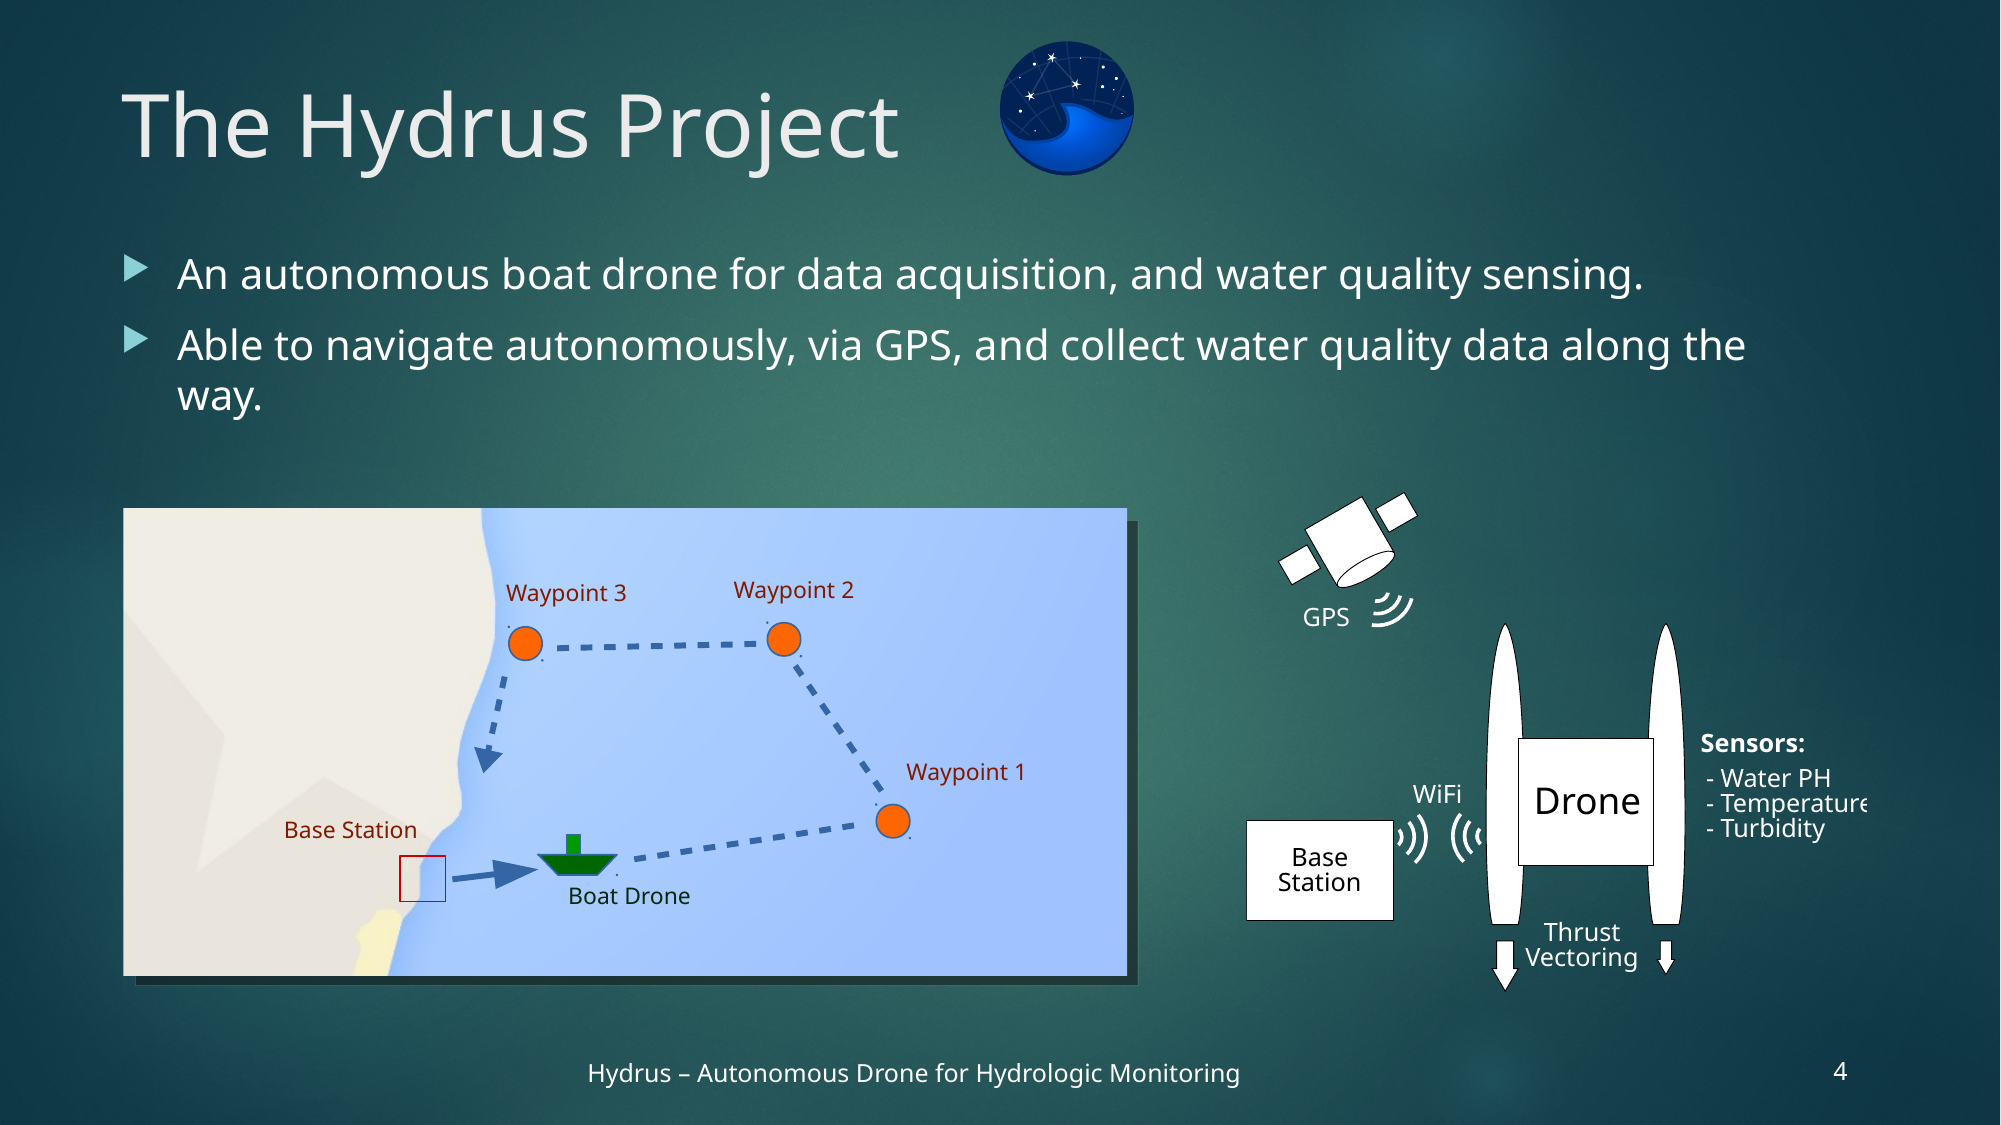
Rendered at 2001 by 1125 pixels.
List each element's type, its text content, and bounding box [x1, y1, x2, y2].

picture [0, 0, 2001, 1125]
title The Hydrus Project [106, 62, 1787, 186]
footer Hydrus – Autonomous Drone for Hydrologic Monitoring [181, 1042, 1412, 1103]
slide_number <number> [1412, 1042, 1863, 1103]
list An autonomous boat drone for data acquisition, and water quality sensing. Able to navigate autonomously, via GPS, and collect water quality data along the way. [106, 240, 1787, 1042]
